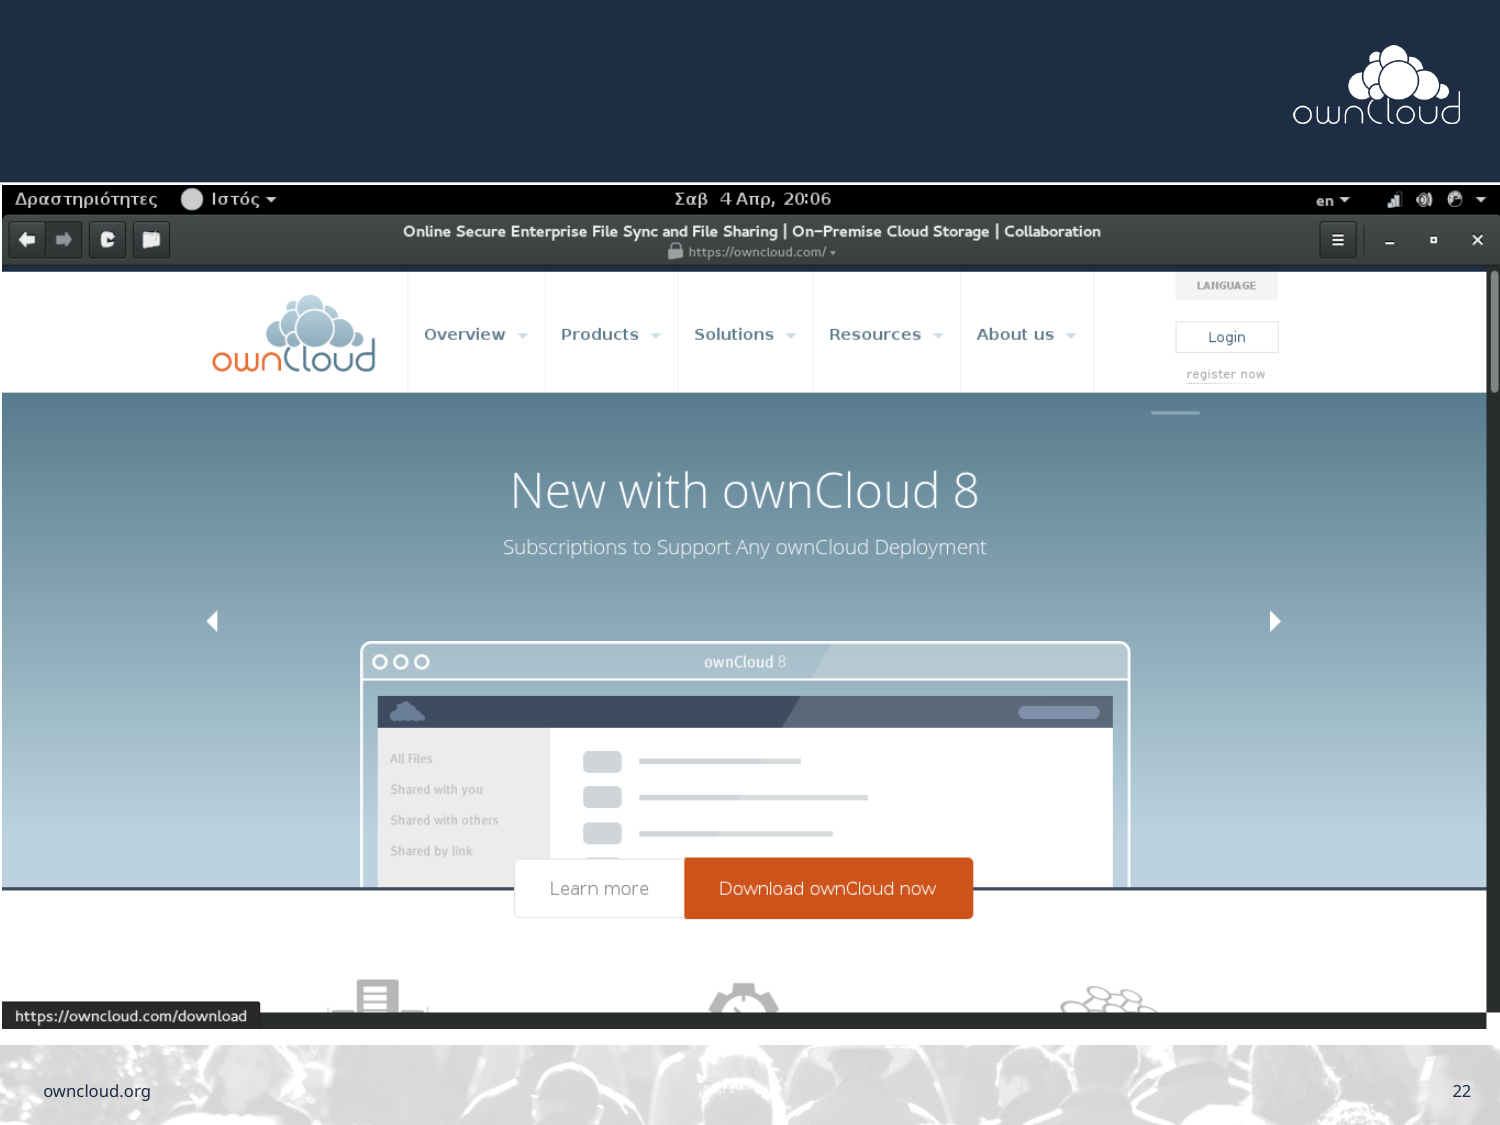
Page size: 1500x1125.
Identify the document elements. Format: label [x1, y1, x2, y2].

picture [0, 1045, 1500, 1125]
picture [1293, 45, 1460, 124]
picture [2, 185, 1500, 1029]
